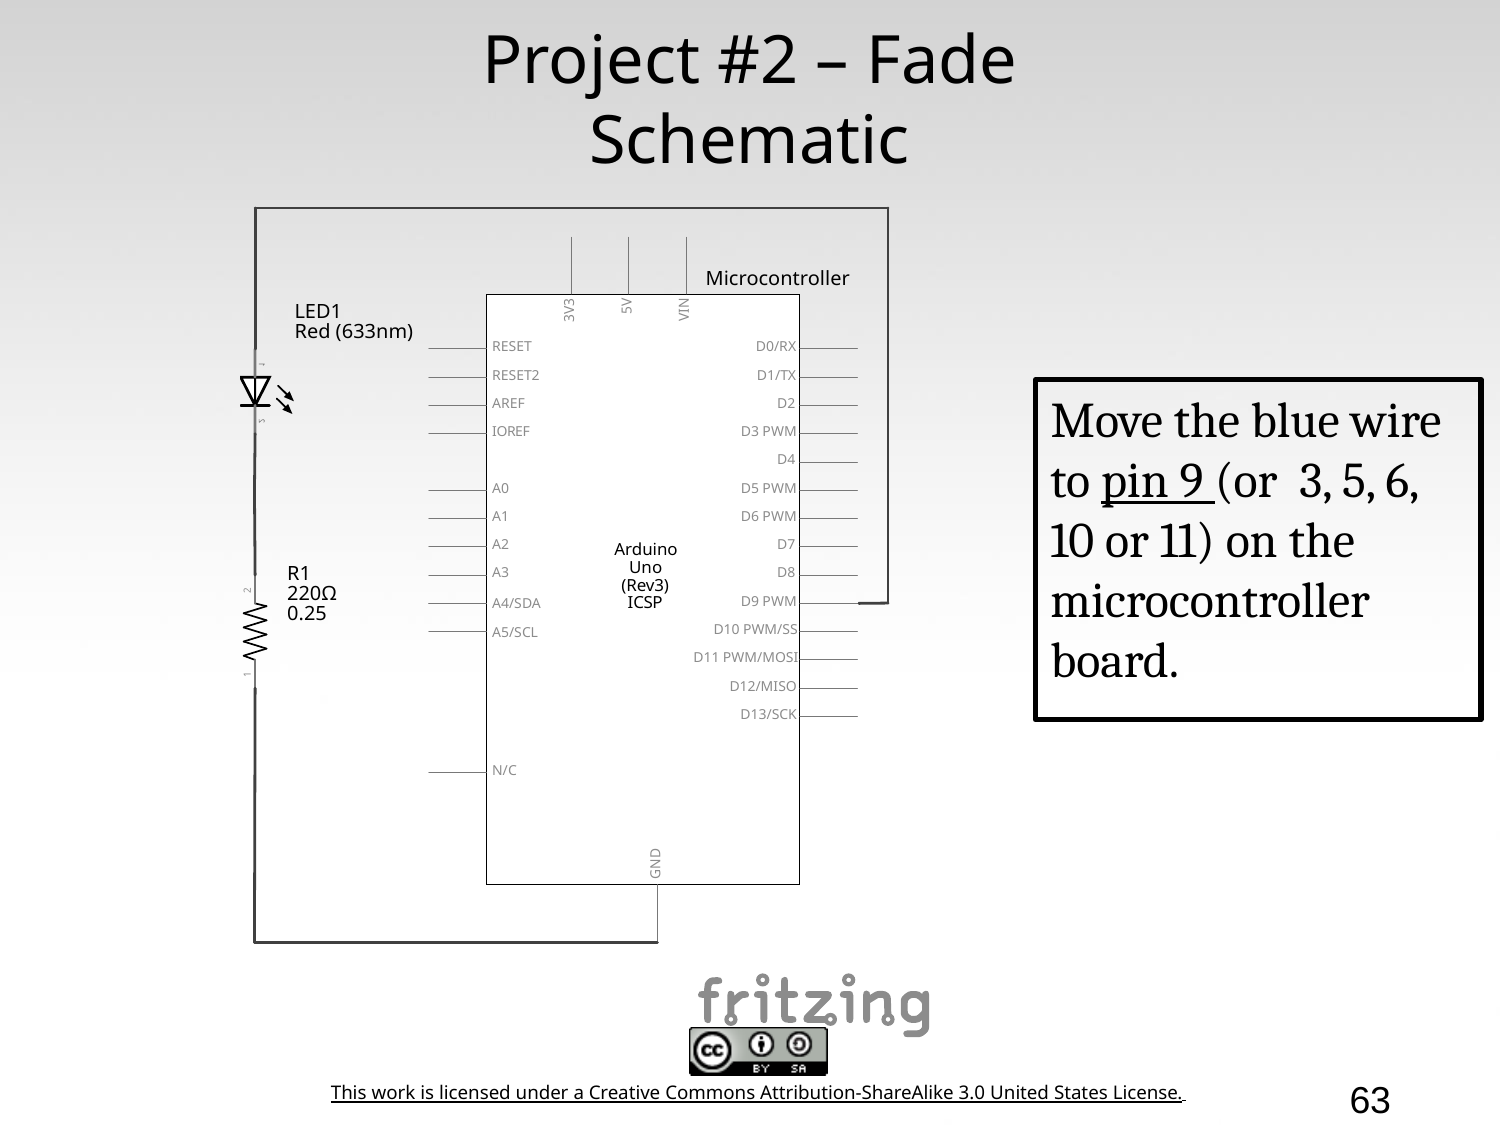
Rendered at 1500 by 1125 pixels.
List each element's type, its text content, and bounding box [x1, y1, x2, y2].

list Move the blue wire to pin 9 (or 3, 5, 6, 10 or 11) on the microcontroller board. [1035, 379, 1481, 720]
title Project #2 – Fade Schematic [112, 2, 1388, 190]
picture [0, 0, 1500, 1125]
